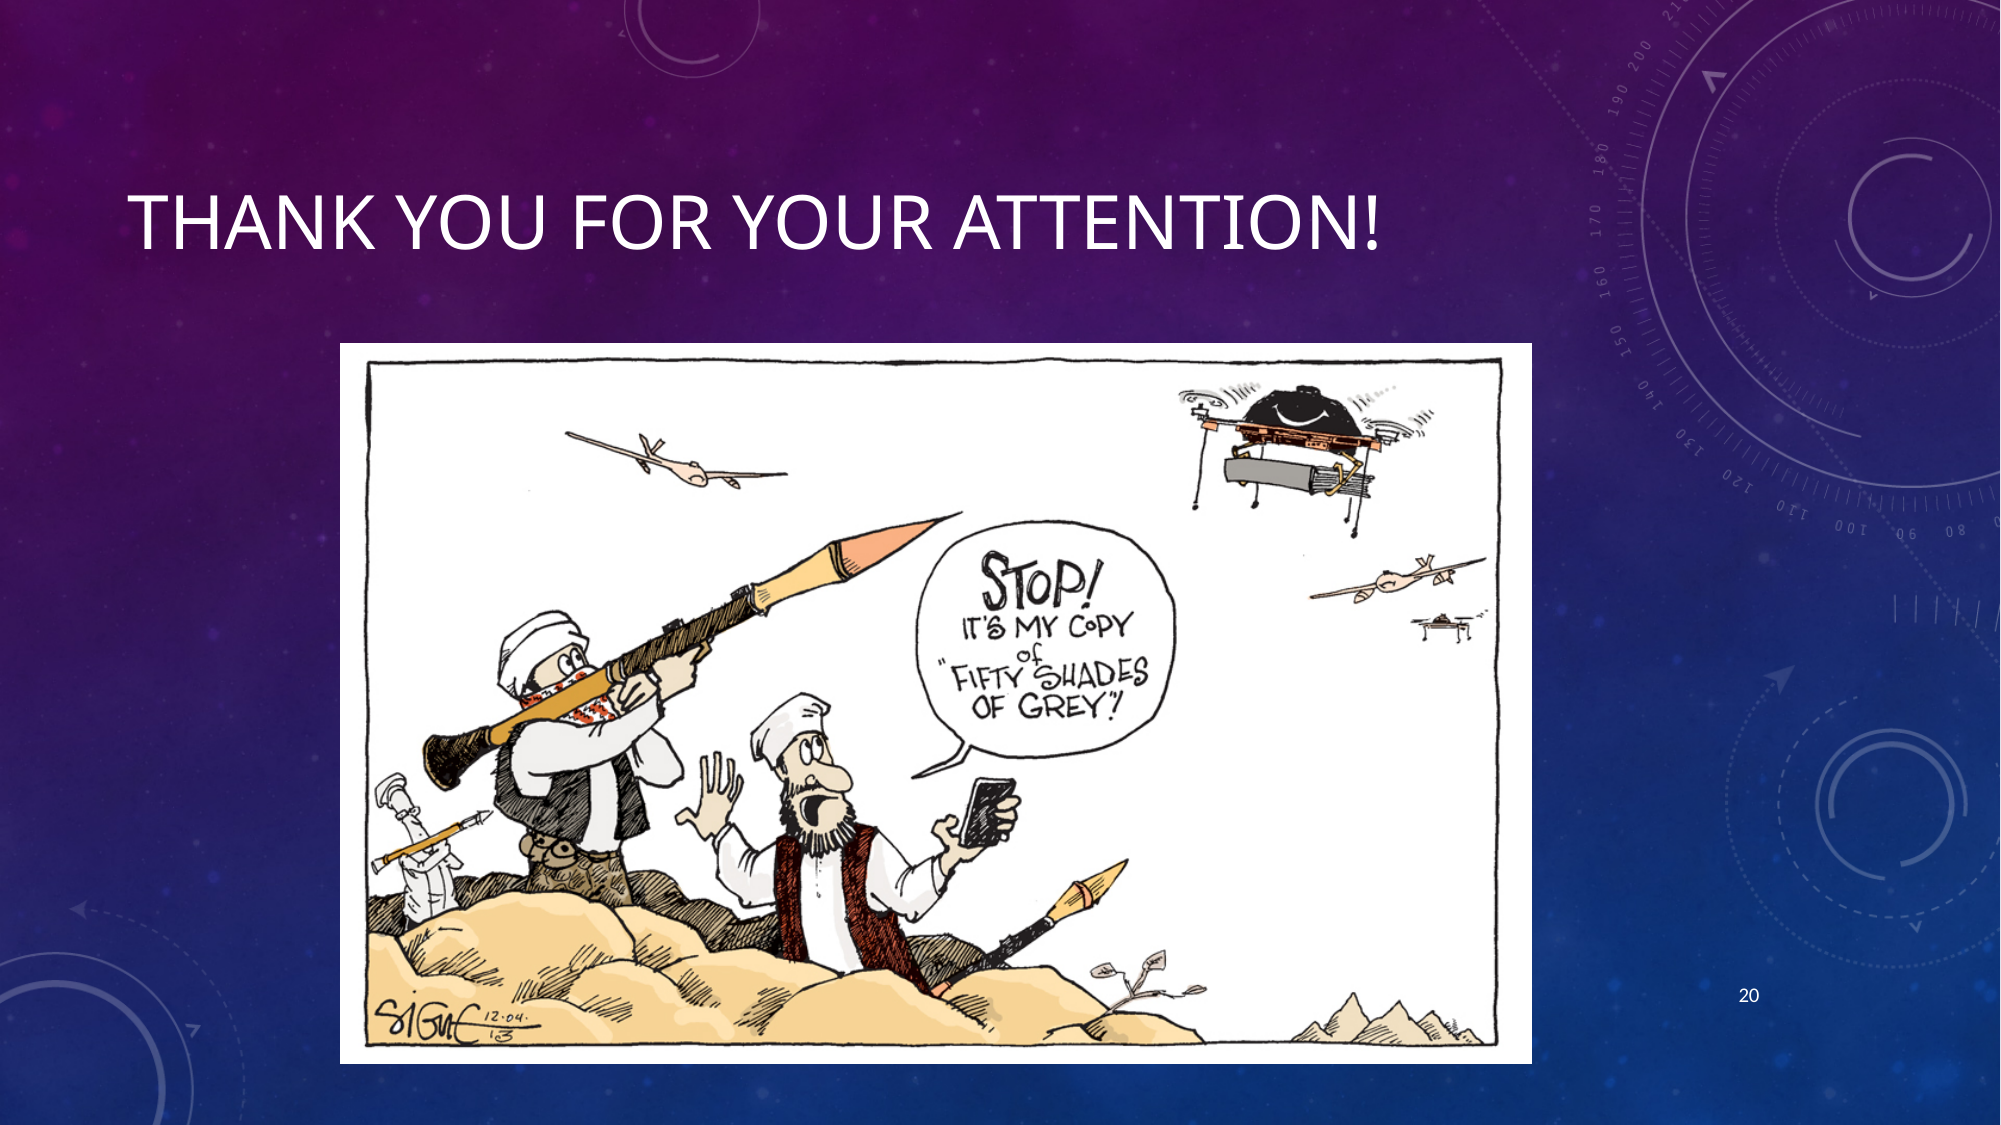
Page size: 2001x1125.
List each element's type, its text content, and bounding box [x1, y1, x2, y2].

title THank you for your attention! [112, 99, 1775, 339]
picture [0, 0, 2001, 1125]
